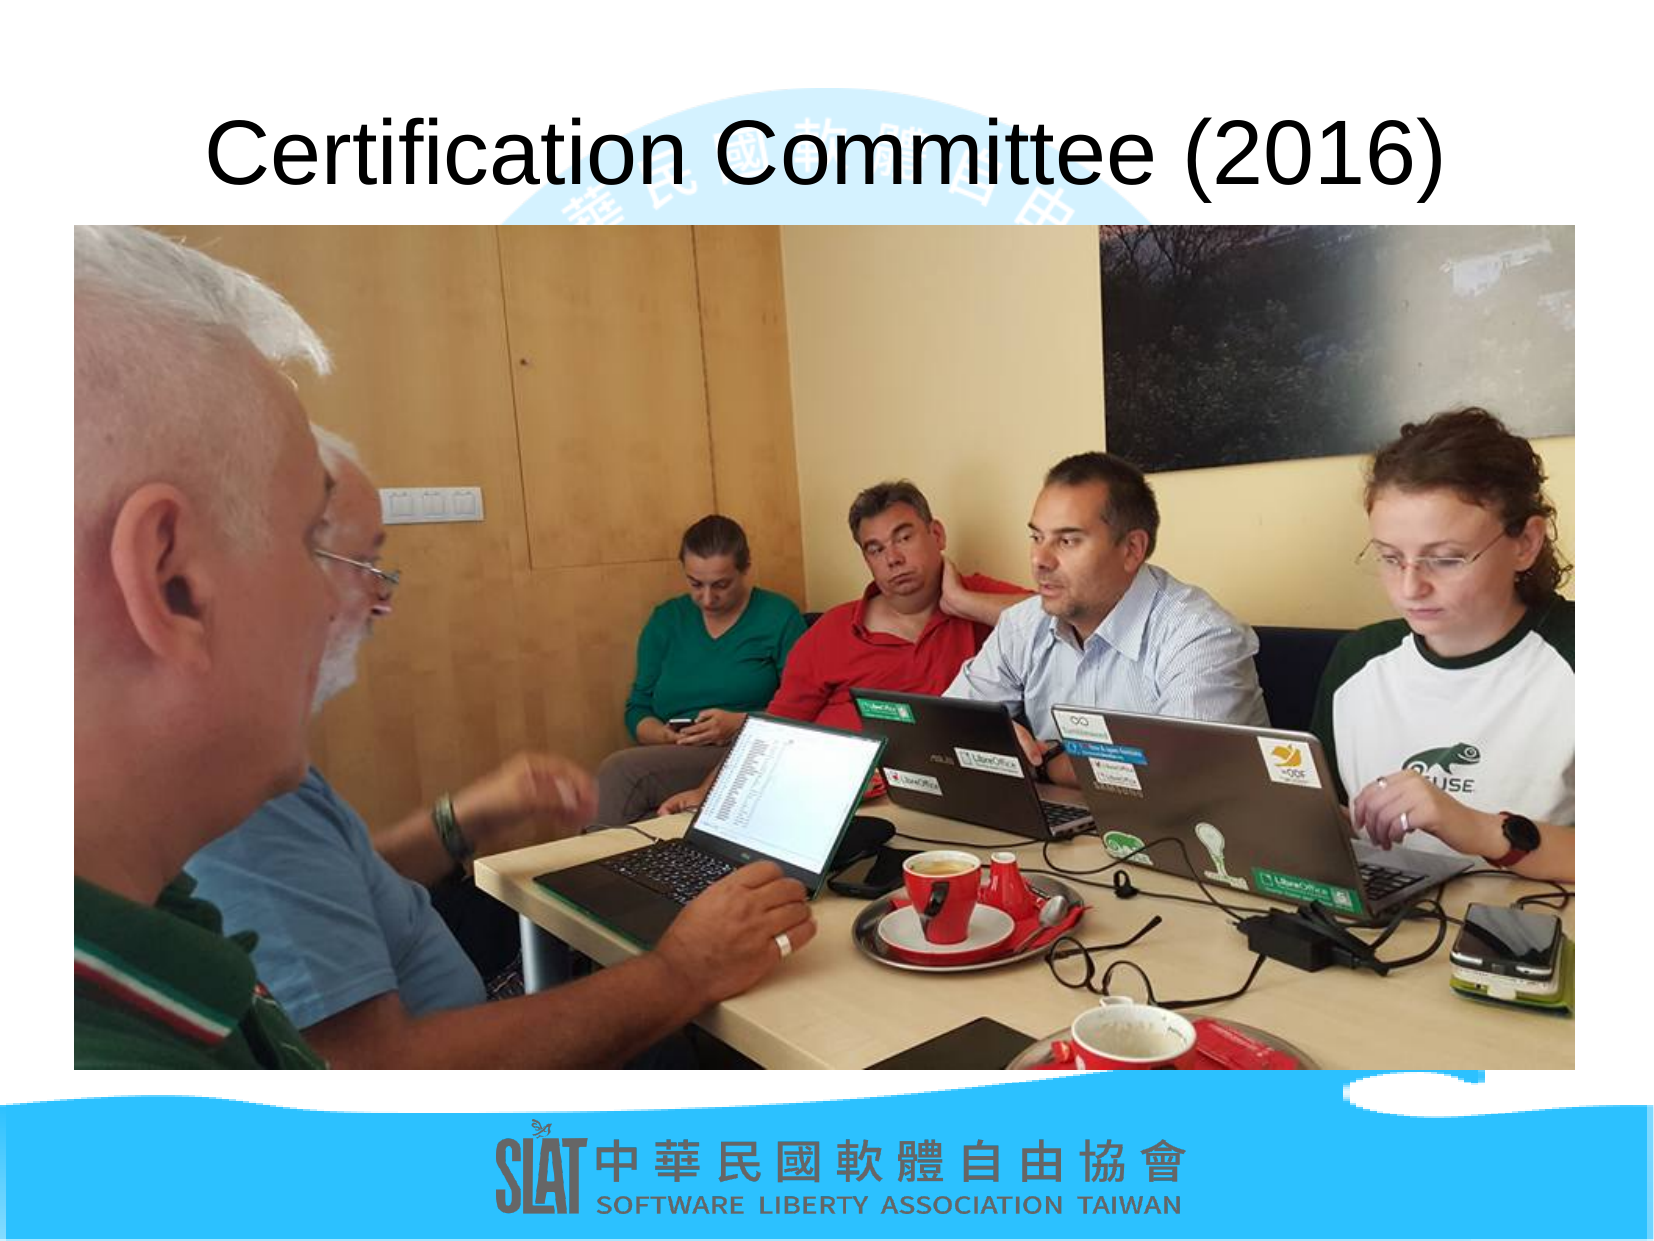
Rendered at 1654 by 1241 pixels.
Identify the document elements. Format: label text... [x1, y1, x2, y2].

picture [0, 225, 1654, 1241]
title Certification Committee (2016) [82, 49, 1571, 225]
